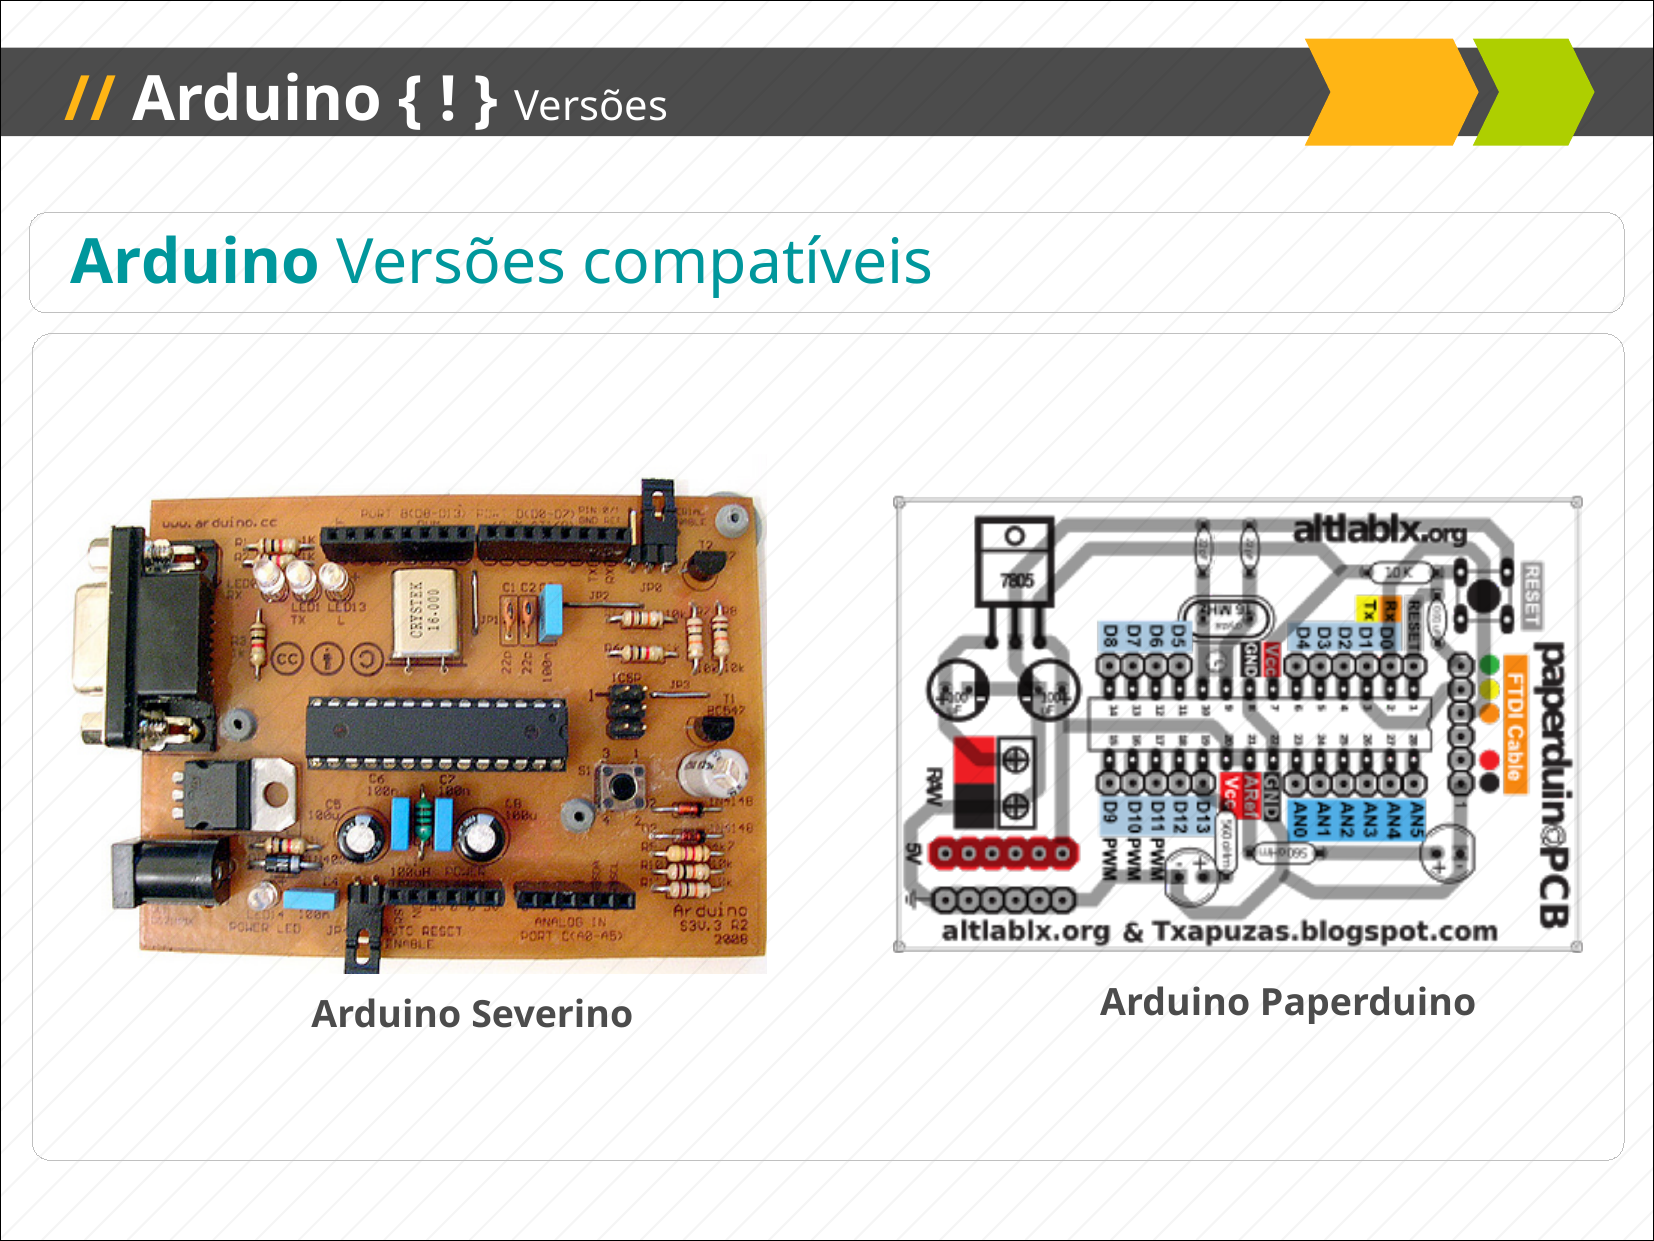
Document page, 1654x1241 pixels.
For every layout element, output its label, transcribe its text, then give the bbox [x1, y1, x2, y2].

text_box // Arduino { ! } Versões [50, 32, 700, 144]
text_box [0, 0, 1654, 1241]
text_box Arduino Versões compatíveis [55, 313, 901, 321]
